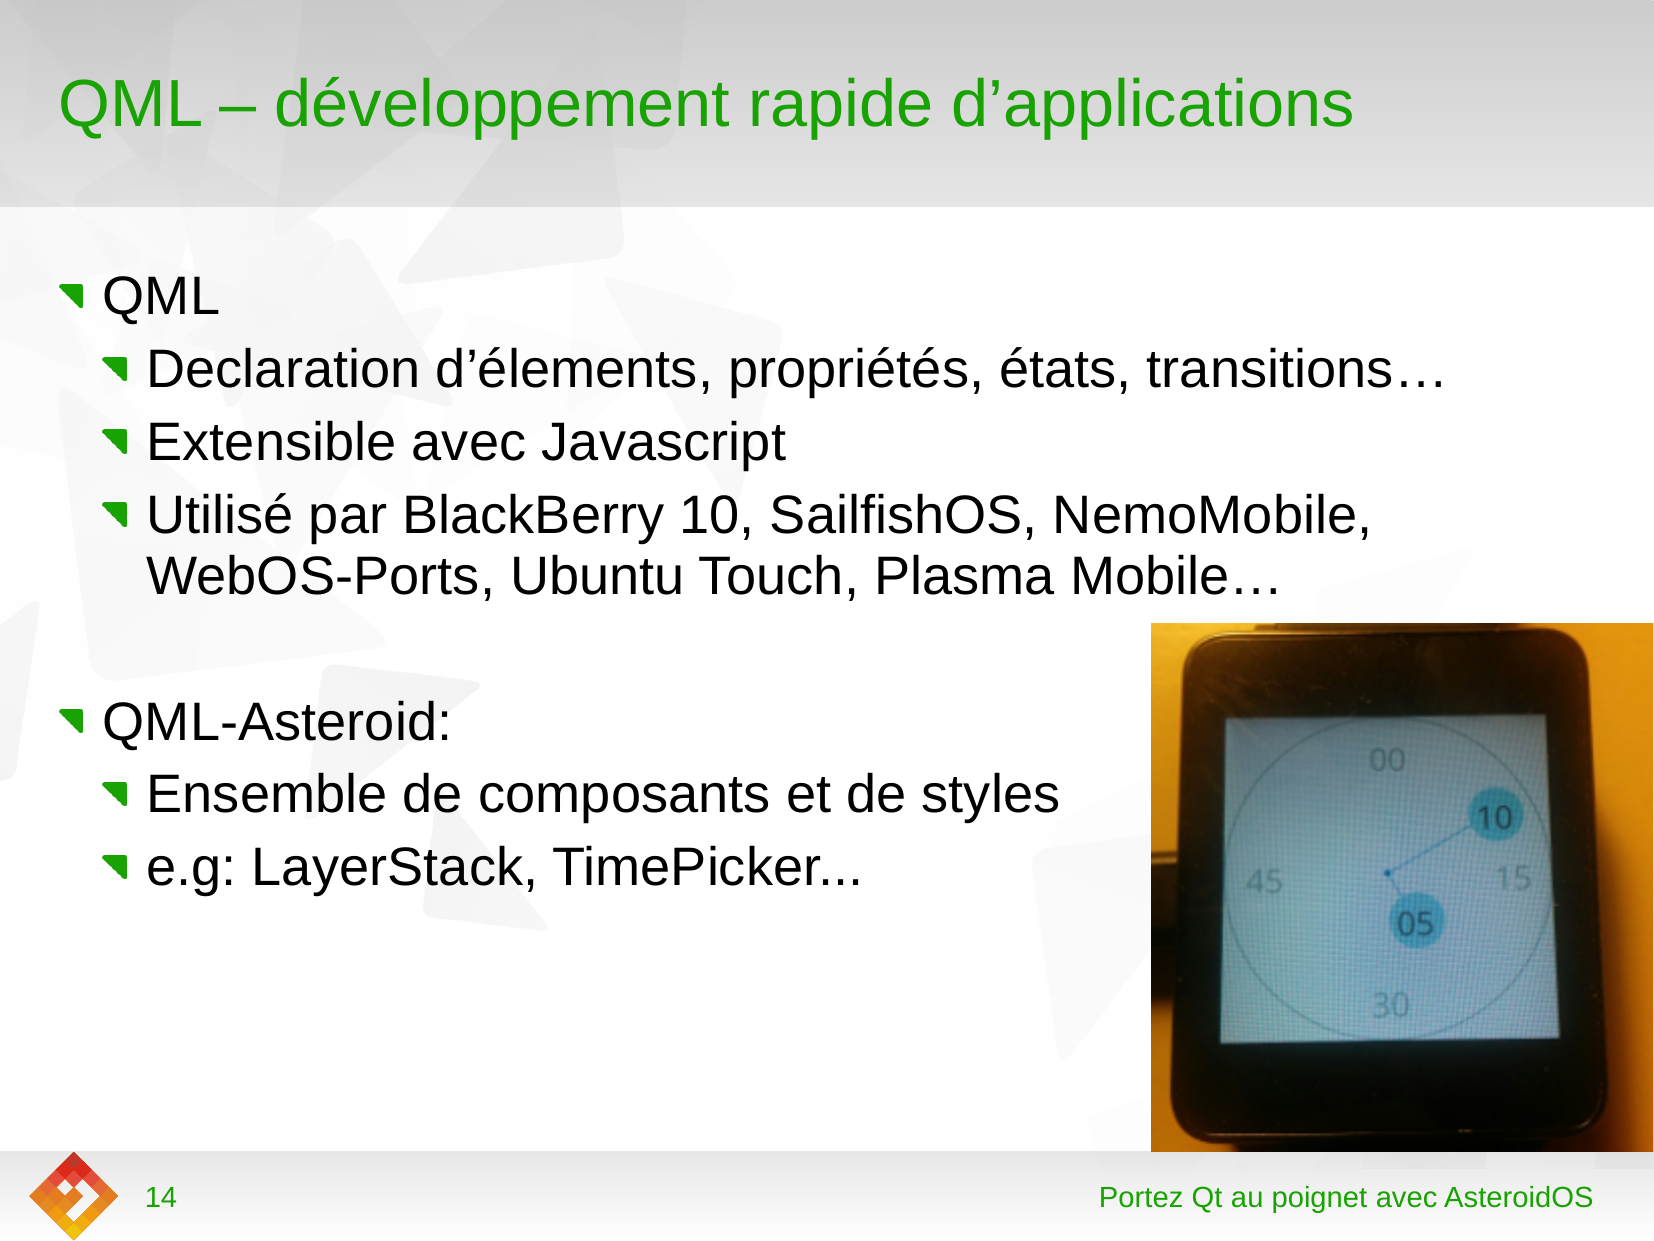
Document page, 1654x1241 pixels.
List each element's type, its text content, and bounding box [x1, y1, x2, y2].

picture [0, 0, 783, 931]
title QML – développement rapide d’applications [59, 29, 1595, 178]
list QML Declaration d’élements, propriétés, états, transitions… Extensible avec Javascript Utilisé par BlackBerry 10, SailfishOS, NemoMobile, WebOS-Ports, Ubuntu Touch, Plasma Mobile… QML-Asteroid: Ensemble de composants et de styles e.g: LayerStack, TimePicker... [59, 265, 1595, 898]
picture [915, 548, 1654, 1169]
